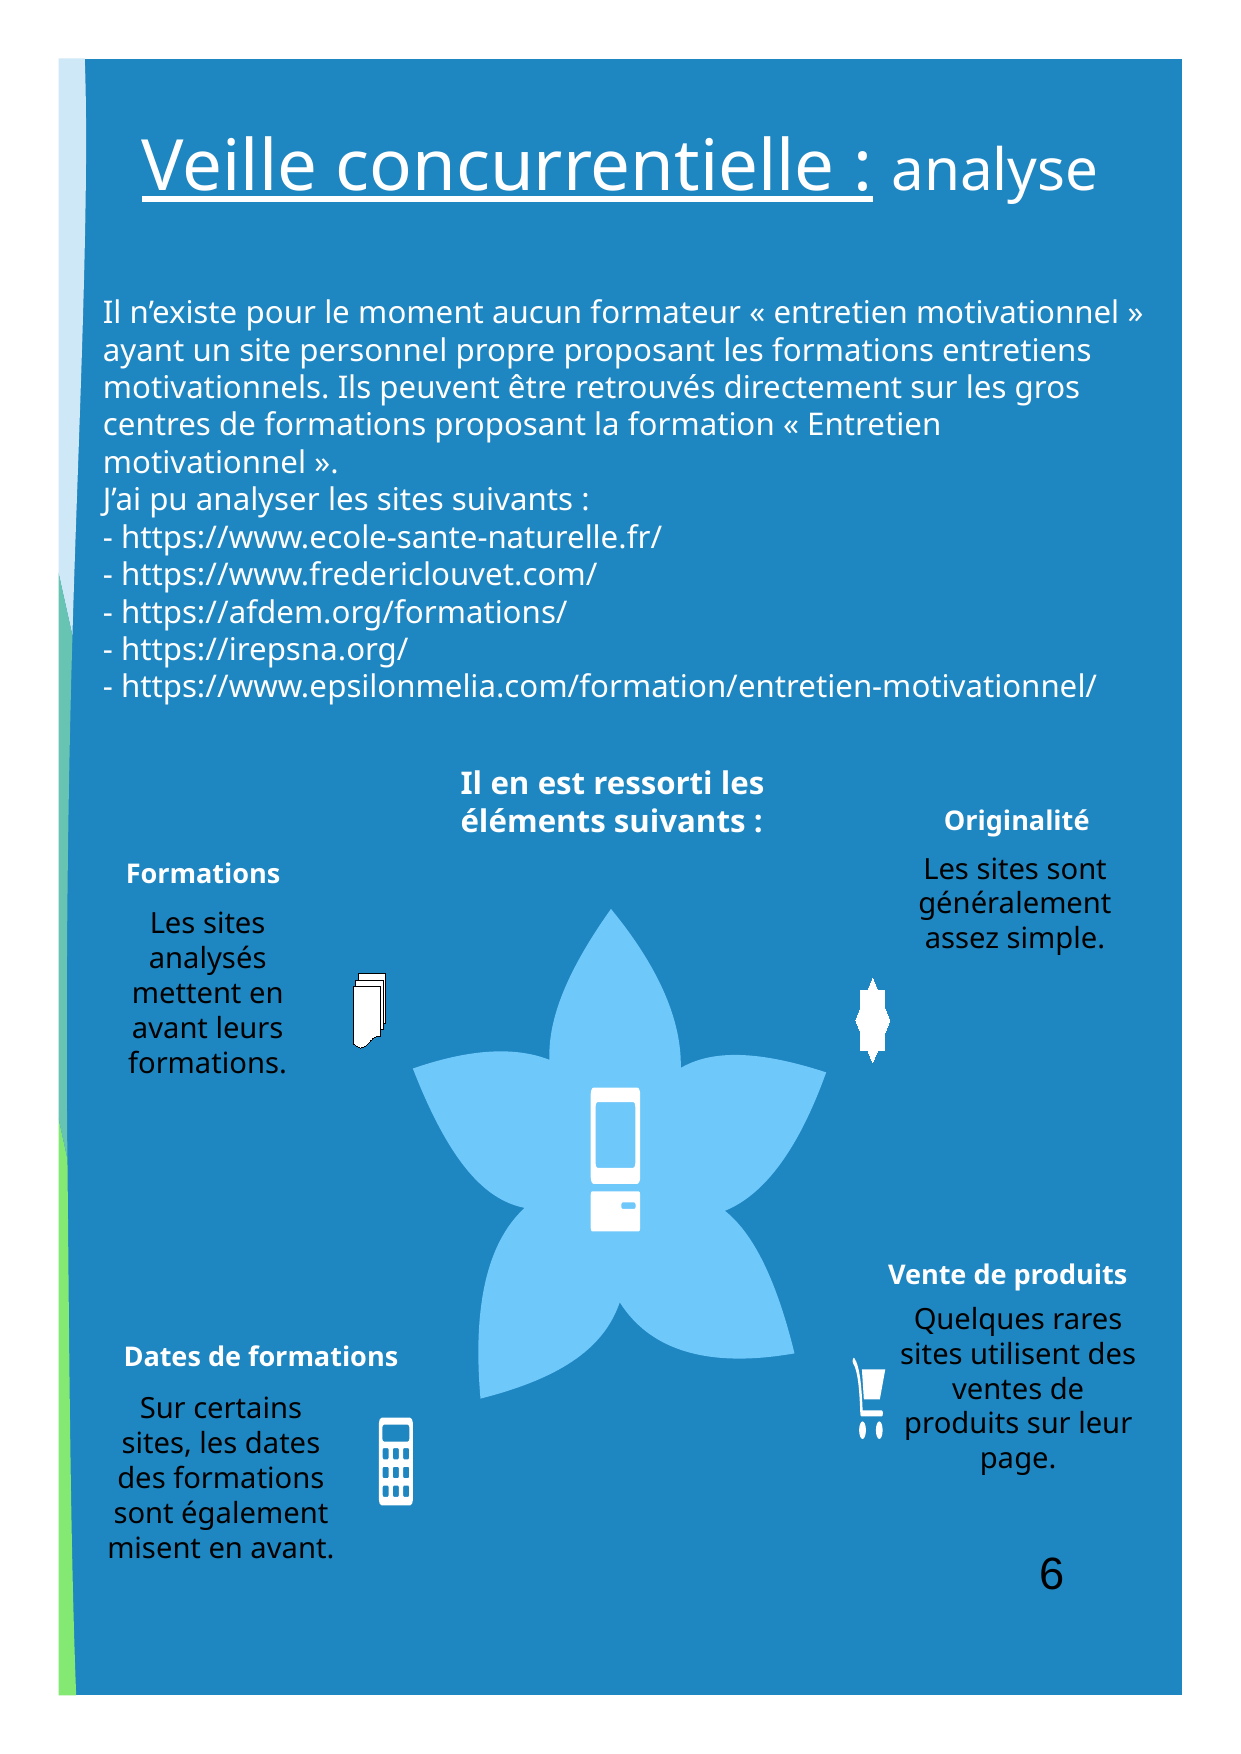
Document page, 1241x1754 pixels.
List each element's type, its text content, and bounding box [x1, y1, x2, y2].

text_box [852, 1357, 886, 1417]
text_box Veille concurrentielle : analyse [58, 112, 1182, 213]
text_box [855, 978, 890, 1063]
text_box Vente de produits [873, 1250, 1145, 1298]
text_box Dates de formations [88, 1332, 413, 1380]
text_box Formations [58, 848, 295, 897]
text_box [875, 1421, 883, 1439]
text_box [378, 1417, 413, 1506]
text_box Il en est ressorti les éléments suivants : [445, 756, 900, 884]
text_box [353, 973, 386, 1049]
text_box Les sites analysés mettent en avant leurs formations. [88, 896, 328, 1087]
text_box [859, 1421, 866, 1439]
text_box Sur certains sites, les dates des formations sont également misent en avant. [88, 1382, 354, 1573]
text_box Il n’existe pour le moment aucun formateur « entretien motivationnel » ayant un site personnel propre proposant les formations entretiens motivationnels. Ils peuvent être retrouvés directement sur les gros centres de formations proposant la formation « Entretien motivationnel ». J’ai pu analyser les sites suivants : - https://www.ecole-sante-naturelle.fr/ - https://www.fredericlouvet.com/ - https://afdem.org/formations/ - https://irepsna.org/ - https://www.epsilonmelia.com/formation/entretien-motivationnel/ [88, 284, 1182, 749]
text_box Les sites sont généralement assez simple. [902, 842, 1128, 963]
text_box [412, 908, 827, 1399]
text_box <numéro> [1024, 1540, 1241, 1665]
text_box Originalité [929, 795, 1128, 842]
text_box Quelques rares sites utilisent des ventes de produits sur leur page. [885, 1292, 1152, 1483]
